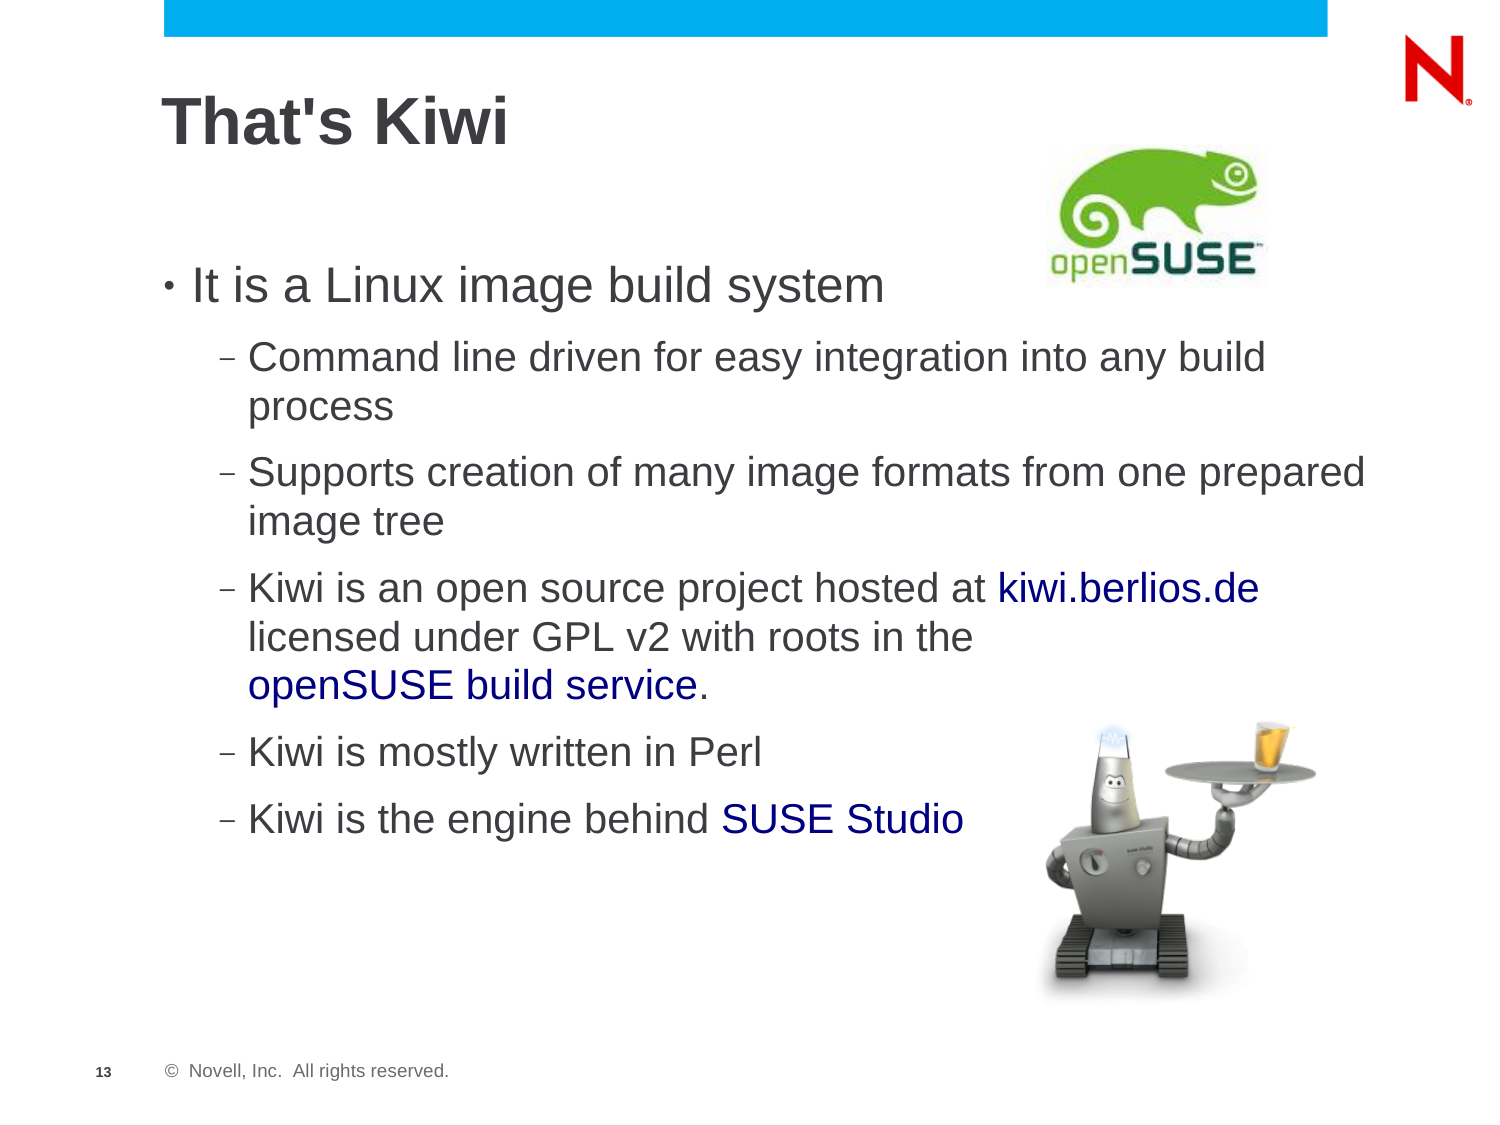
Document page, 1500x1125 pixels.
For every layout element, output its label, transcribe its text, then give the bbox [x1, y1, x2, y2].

list It is a Linux image build system Command line driven for easy integration into any build process Supports creation of many image formats from one prepared image tree Kiwi is an open source project hosted at kiwi.berlios.delicensed under GPL v2 with roots in the openSUSE build service. Kiwi is mostly written in Perl Kiwi is the engine behind SUSE Studio [163, 254, 1404, 986]
picture [1011, 696, 1322, 1028]
picture [1403, 32, 1473, 107]
title That's Kiwi [161, 41, 1383, 205]
picture [1047, 144, 1268, 288]
